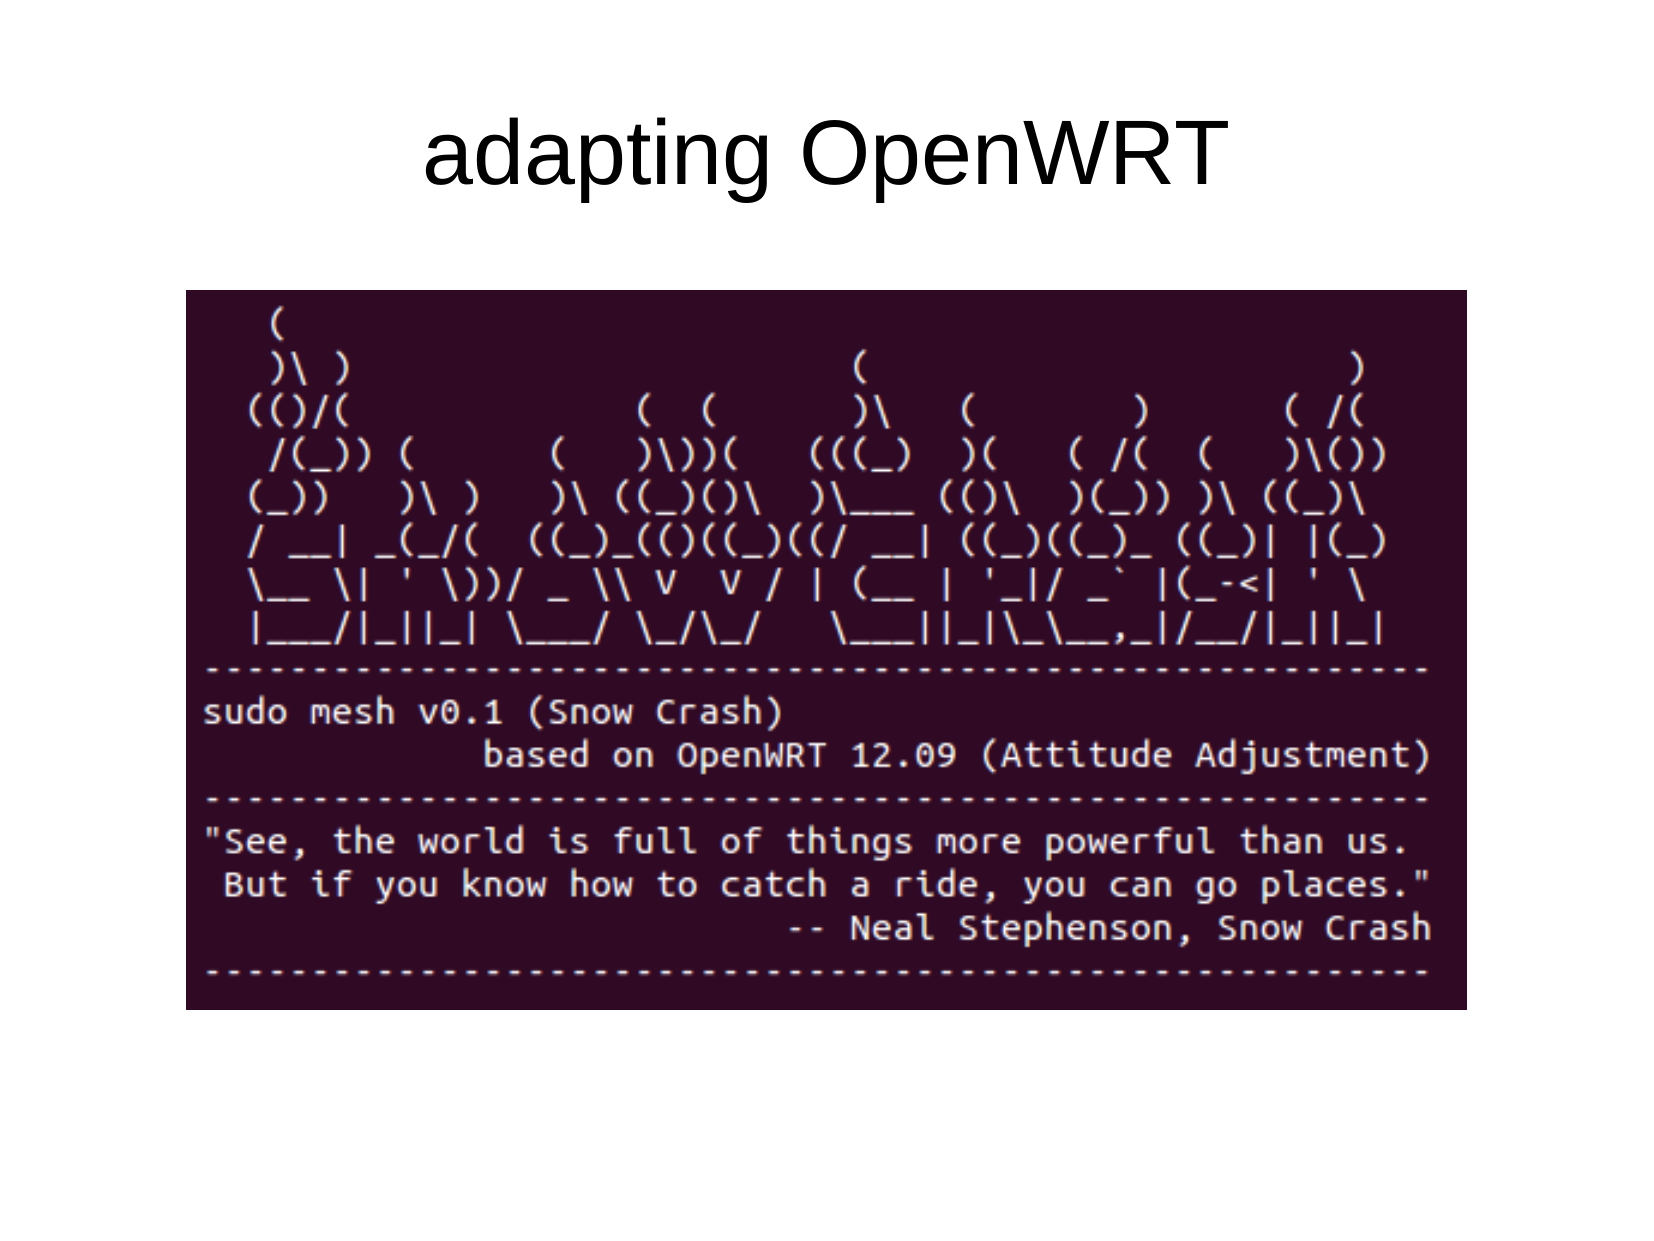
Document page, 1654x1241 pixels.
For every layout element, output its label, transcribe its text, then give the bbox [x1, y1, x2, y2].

picture [186, 290, 1467, 1010]
title adapting OpenWRT [82, 49, 1571, 257]
